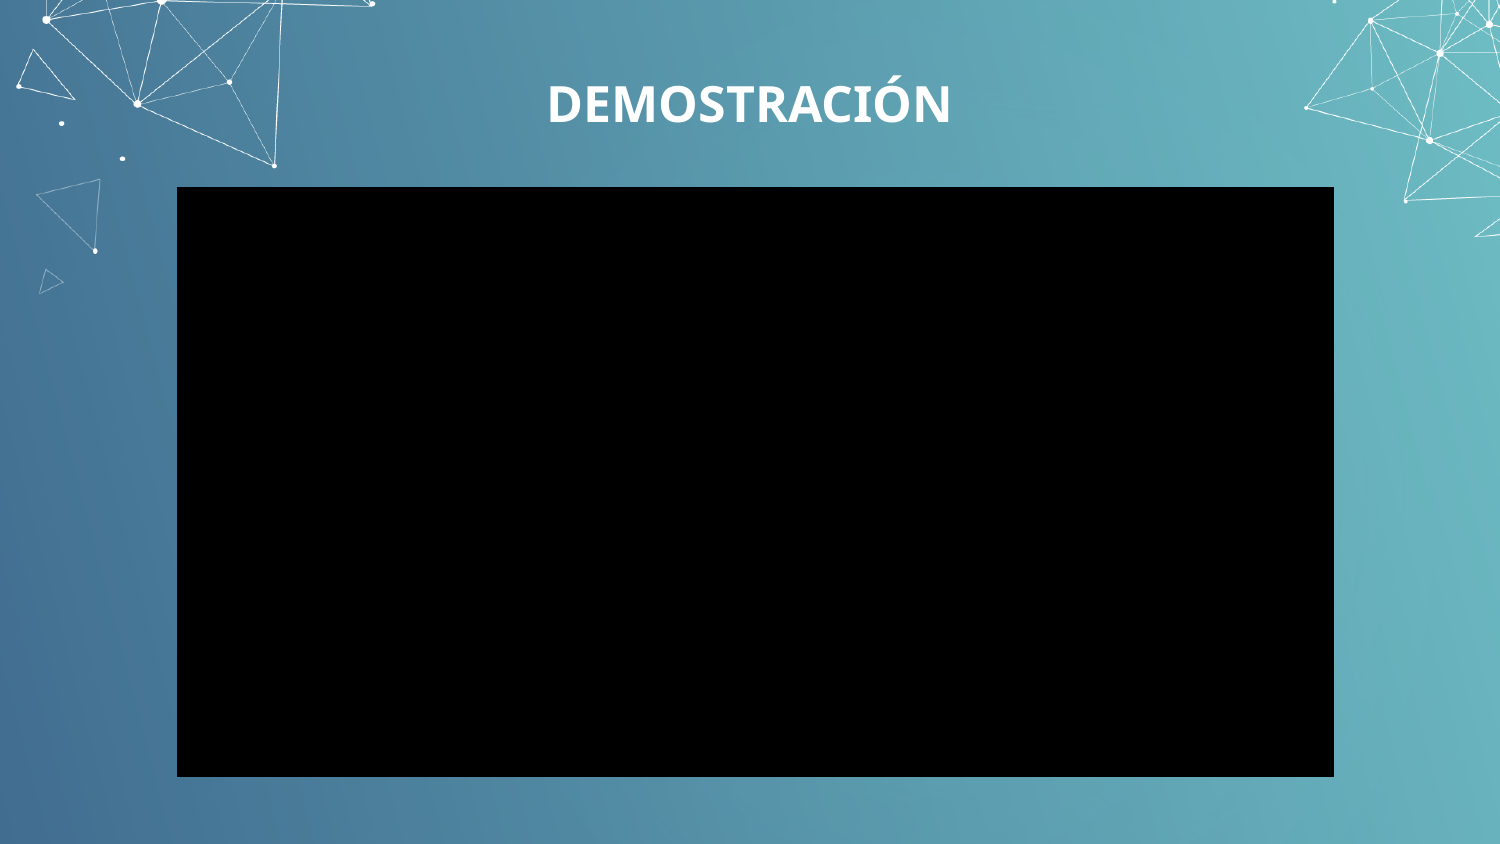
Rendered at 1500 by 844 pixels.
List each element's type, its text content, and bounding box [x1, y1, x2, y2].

text_box [176, 186, 1335, 778]
title DEMOSTRACIÓN [322, 57, 1178, 186]
picture [0, 0, 1500, 844]
